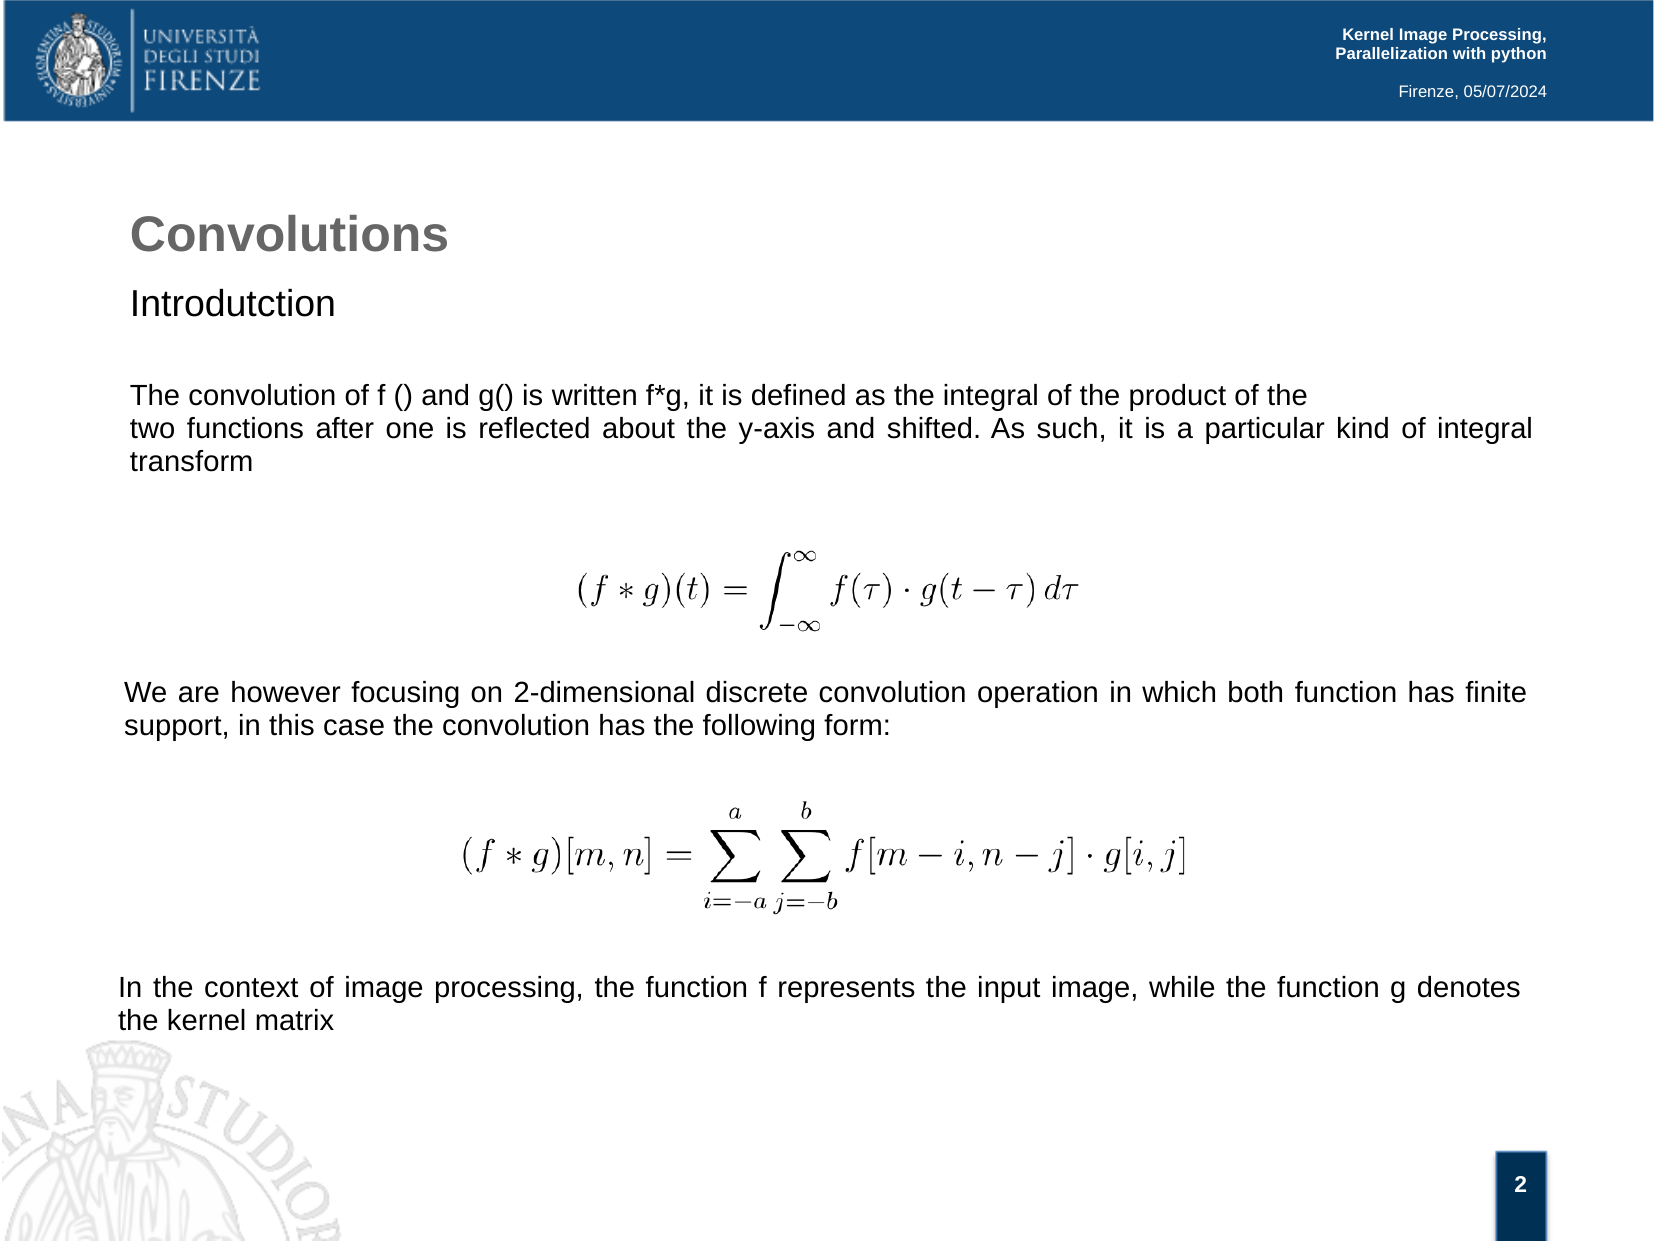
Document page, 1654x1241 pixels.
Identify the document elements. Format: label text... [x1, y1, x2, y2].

picture [2, 0, 1654, 1241]
text_box Kernel Image Processing, Parallelization with python Firenze, 05/07/2024 [685, 24, 1548, 102]
text_box In the context of image processing, the function f represents the input image, while the function g denotes the kernel matrix [118, 944, 1524, 1063]
text_box Convolutions Introdutction [129, 178, 993, 325]
text_box 2 [1505, 1160, 1536, 1208]
text_box The convolution of f () and g() is written f*g, it is defined as the integral of the product of the two functions after one is reflected about the y-axis and shifted. As such, it is a particular kind of integral transform [129, 354, 1536, 502]
text_box We are however focusing on 2-dimensional discrete convolution operation in which both function has finite support, in this case the convolution has the following form: [124, 649, 1530, 768]
